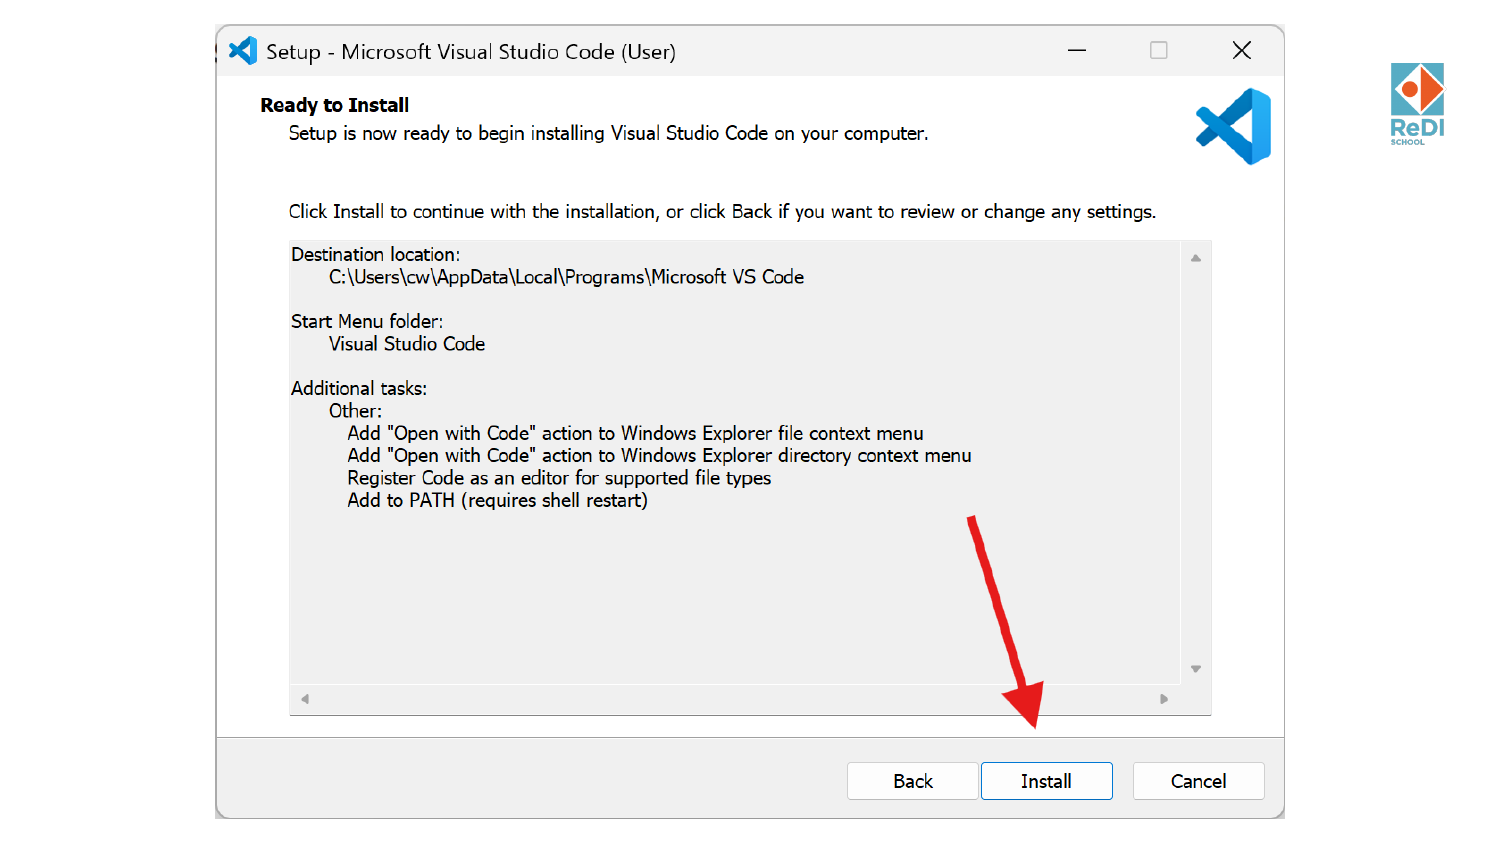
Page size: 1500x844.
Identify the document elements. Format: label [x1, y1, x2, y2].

picture [1391, 63, 1447, 145]
picture [215, 24, 1285, 819]
